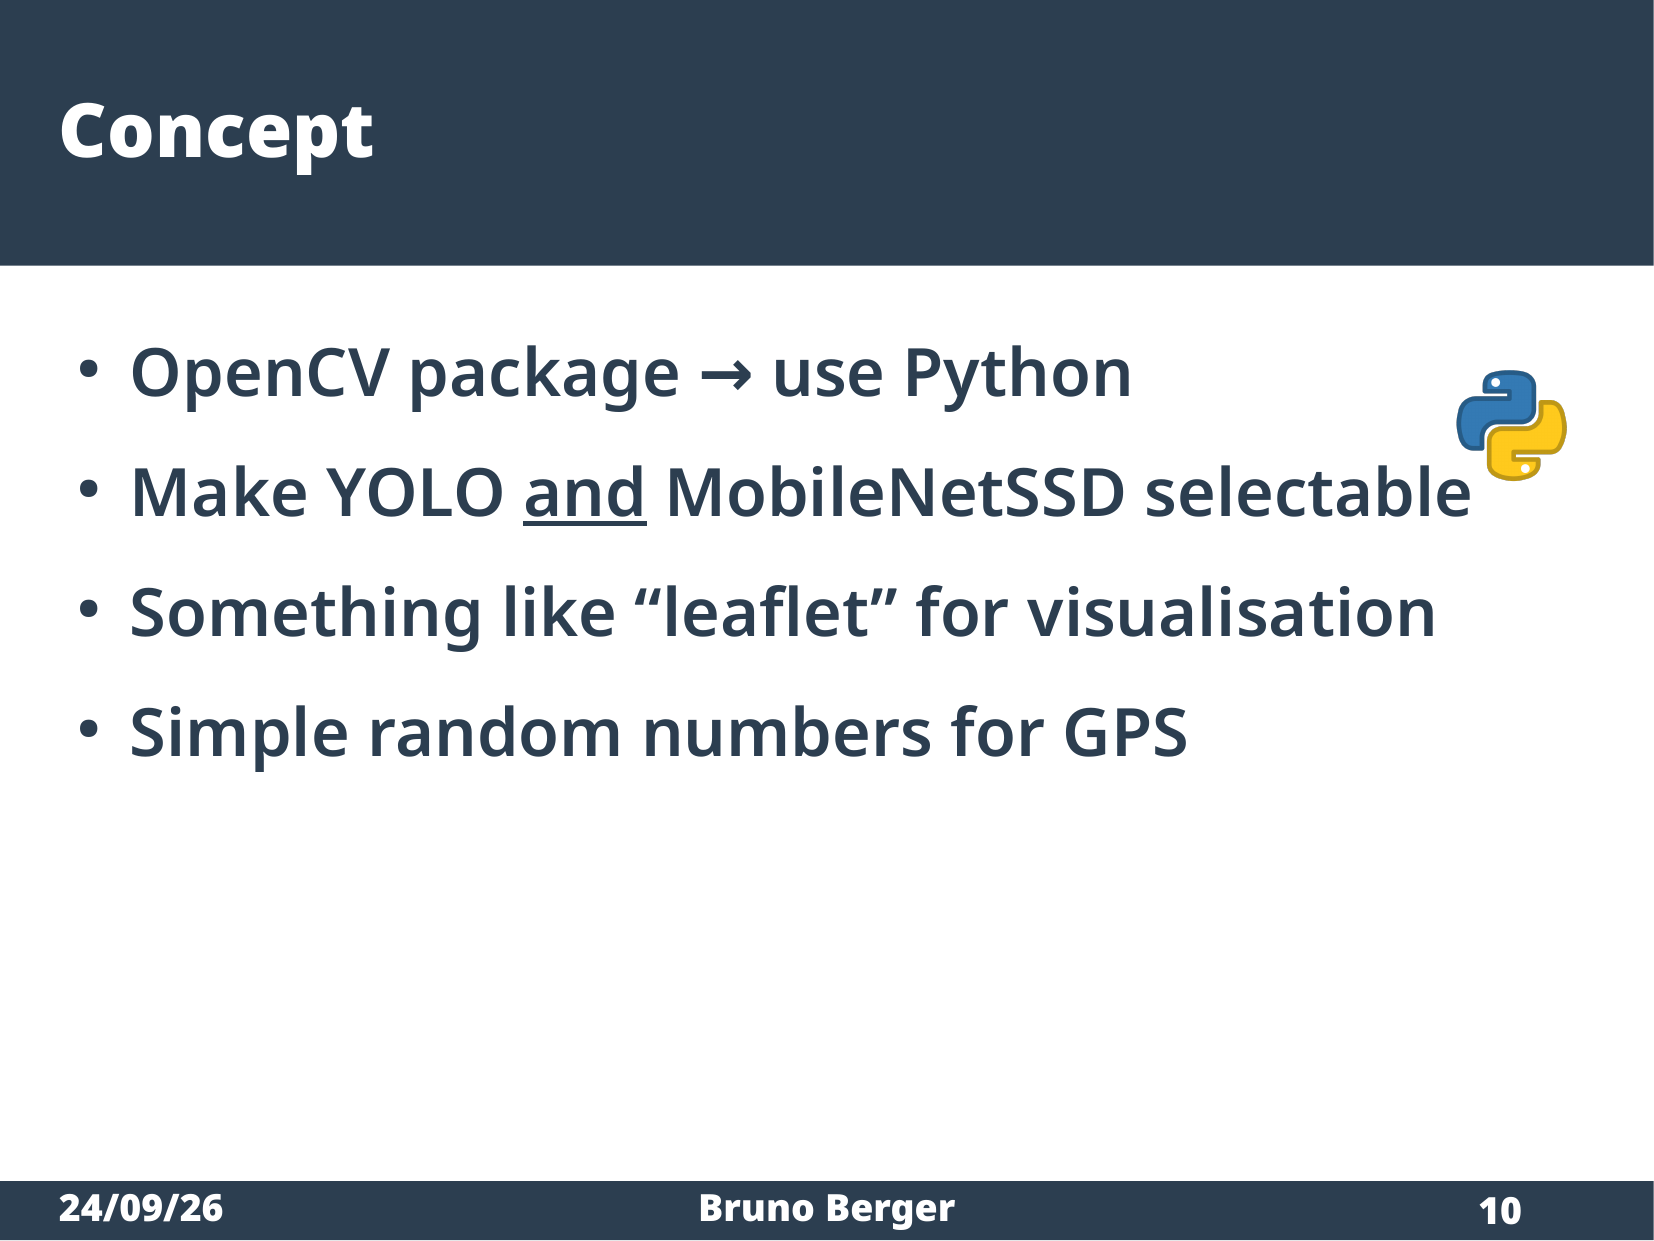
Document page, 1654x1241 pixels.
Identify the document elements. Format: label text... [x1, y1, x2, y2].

picture [1452, 366, 1571, 485]
list OpenCV package → use Python Make YOLO and MobileNetSSD selectable Something like “leaflet” for visualisation Simple random numbers for GPS [59, 324, 1595, 1152]
title Concept [59, 49, 1595, 207]
